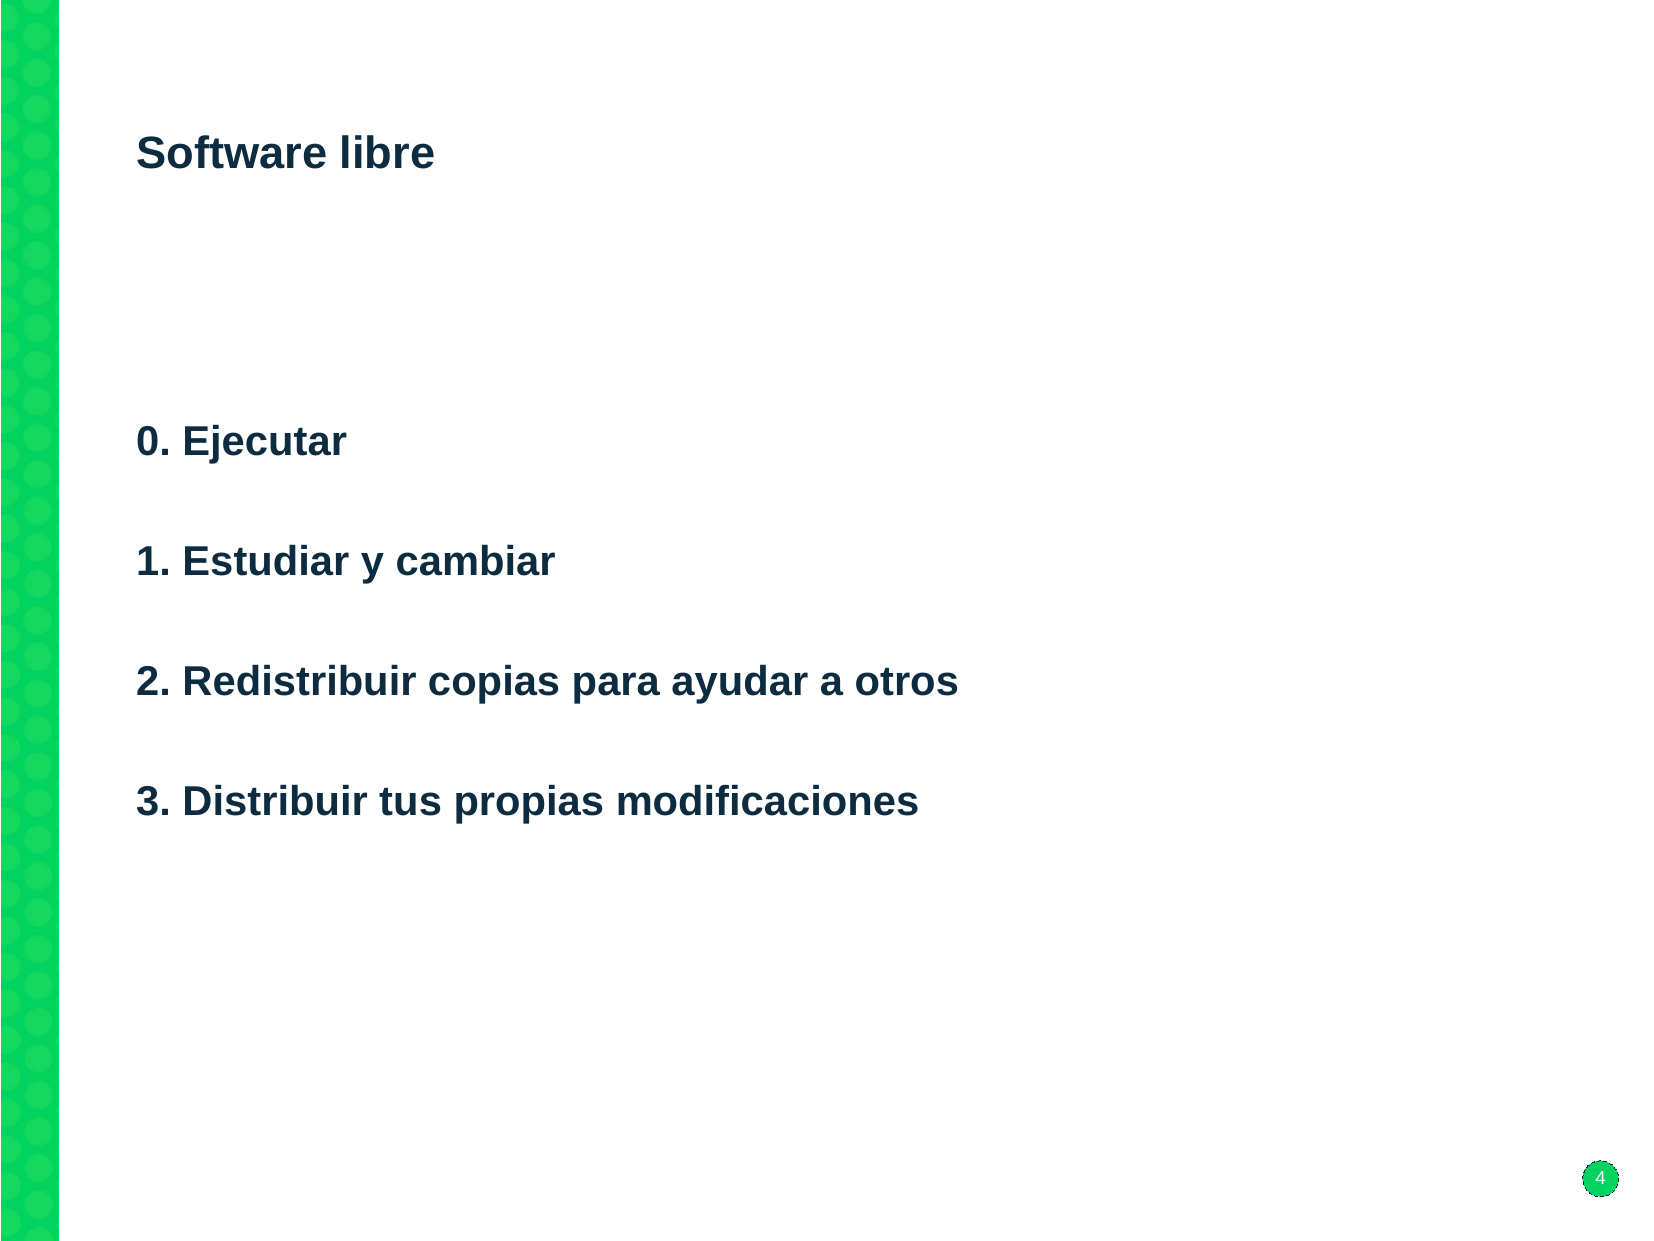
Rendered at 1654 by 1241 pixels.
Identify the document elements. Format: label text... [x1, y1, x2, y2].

list 0. Ejecutar 1. Estudiar y cambiar 2. Redistribuir copias para ayudar a otros 3. Distribuir tus propias modificaciones [121, 290, 1531, 1100]
picture [1, 0, 59, 1241]
title Software libre [121, 49, 1531, 257]
